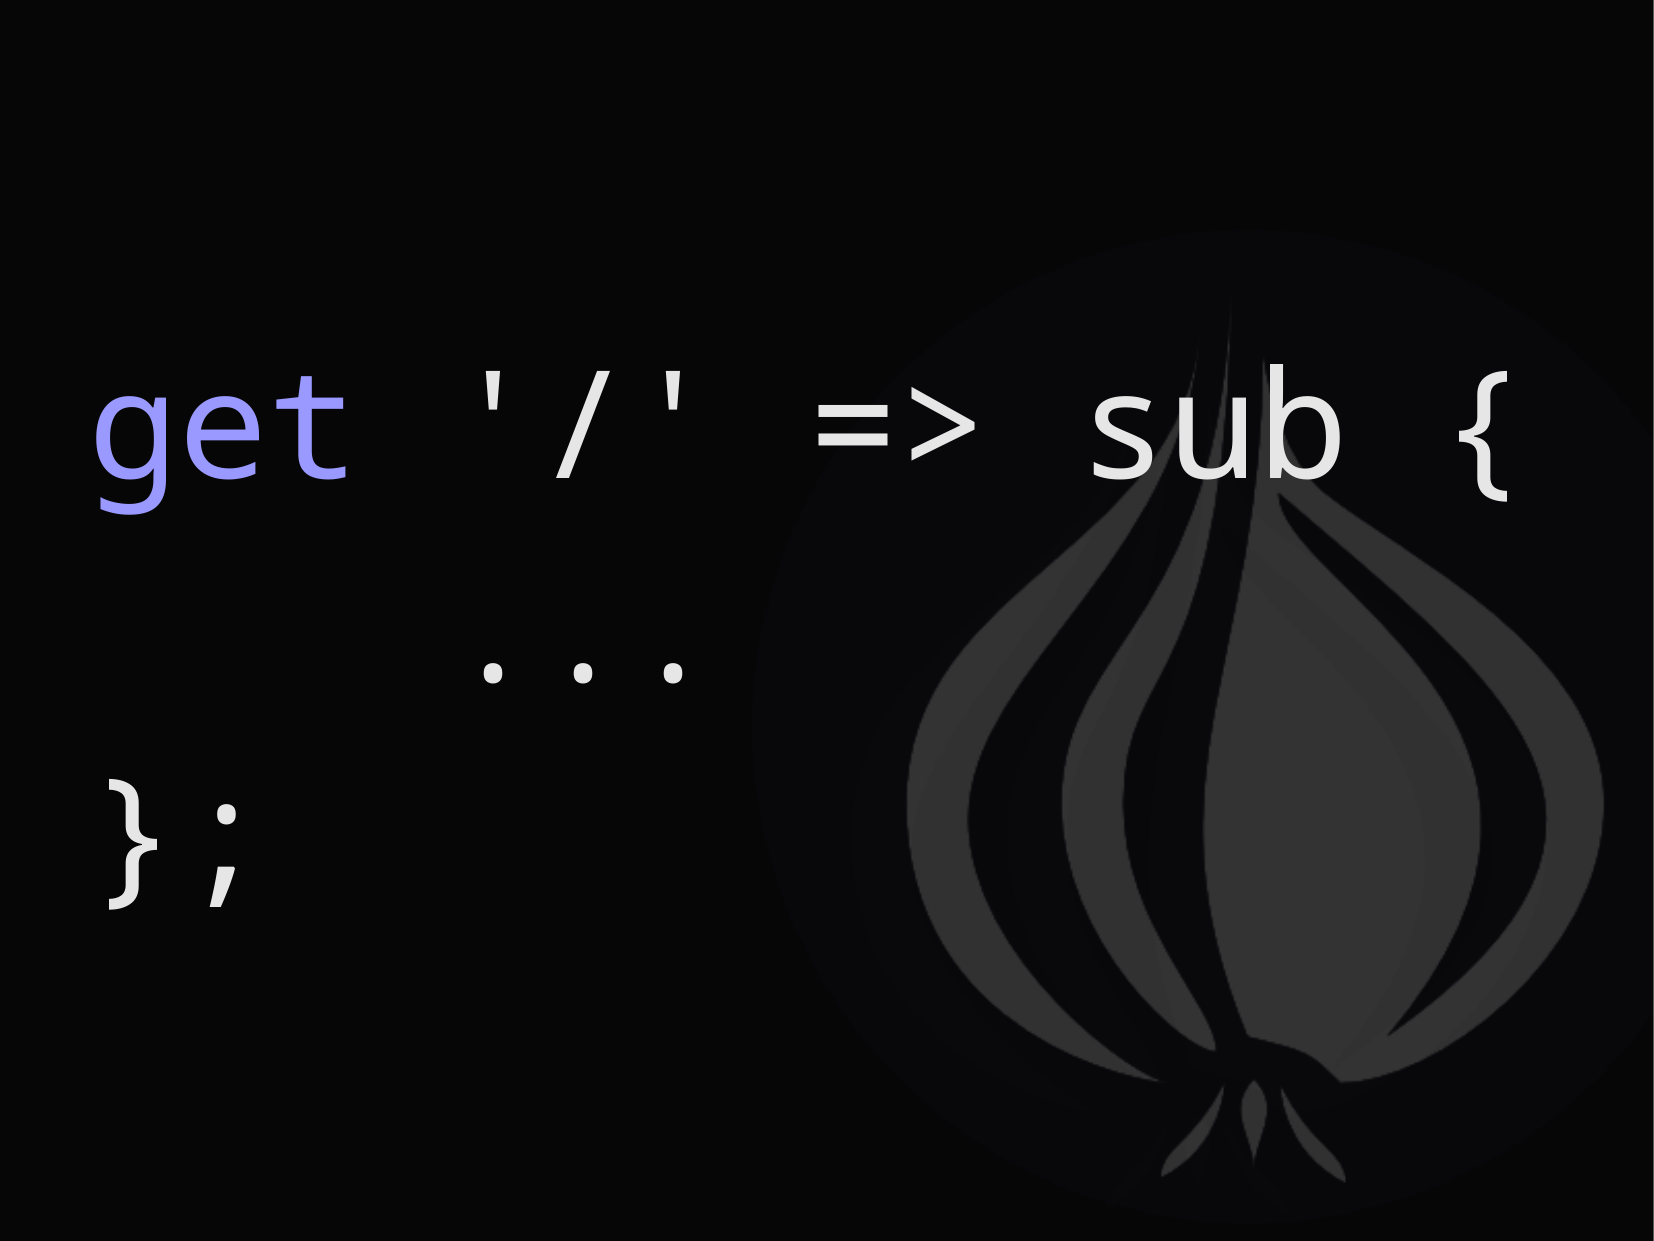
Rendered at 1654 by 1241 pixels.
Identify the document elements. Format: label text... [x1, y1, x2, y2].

subtitle get '/' => sub { ... }; [88, 214, 1577, 1034]
picture [0, 0, 1654, 1241]
